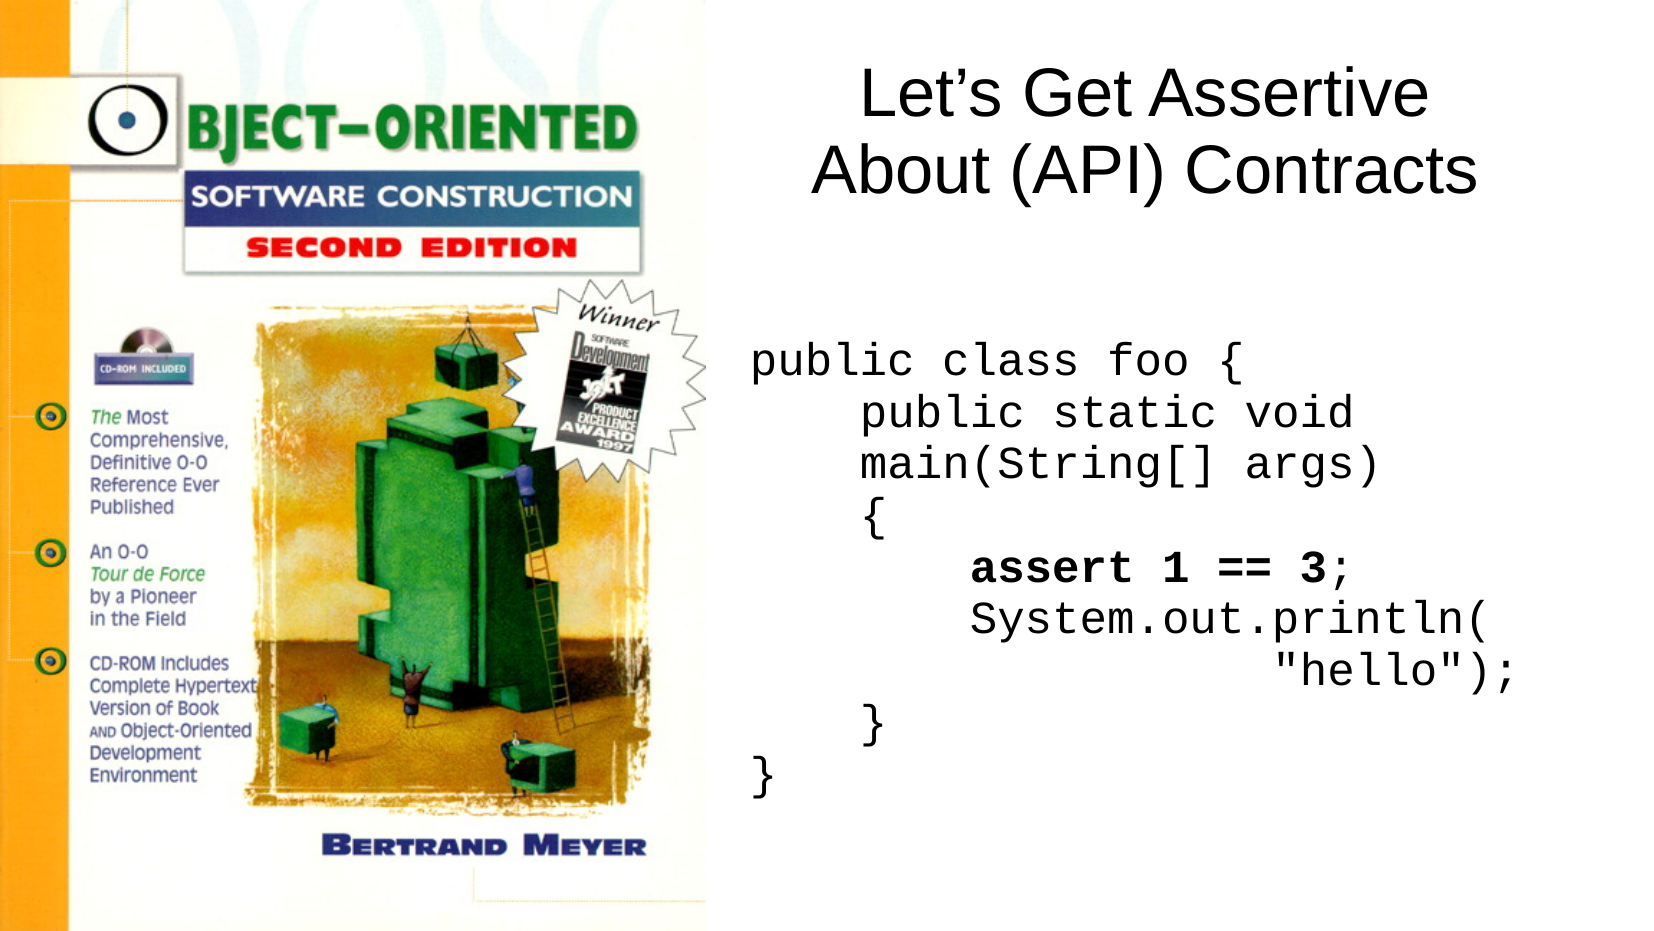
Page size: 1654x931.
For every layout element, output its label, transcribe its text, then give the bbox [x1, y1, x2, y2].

title Let’s Get Assertive About (API) Contracts [720, 37, 1571, 226]
picture [0, 0, 706, 931]
text_box public class foo { public static void main(String[] args) { assert 1 == 3; System.out.println( "hello"); } } [735, 330, 1654, 841]
